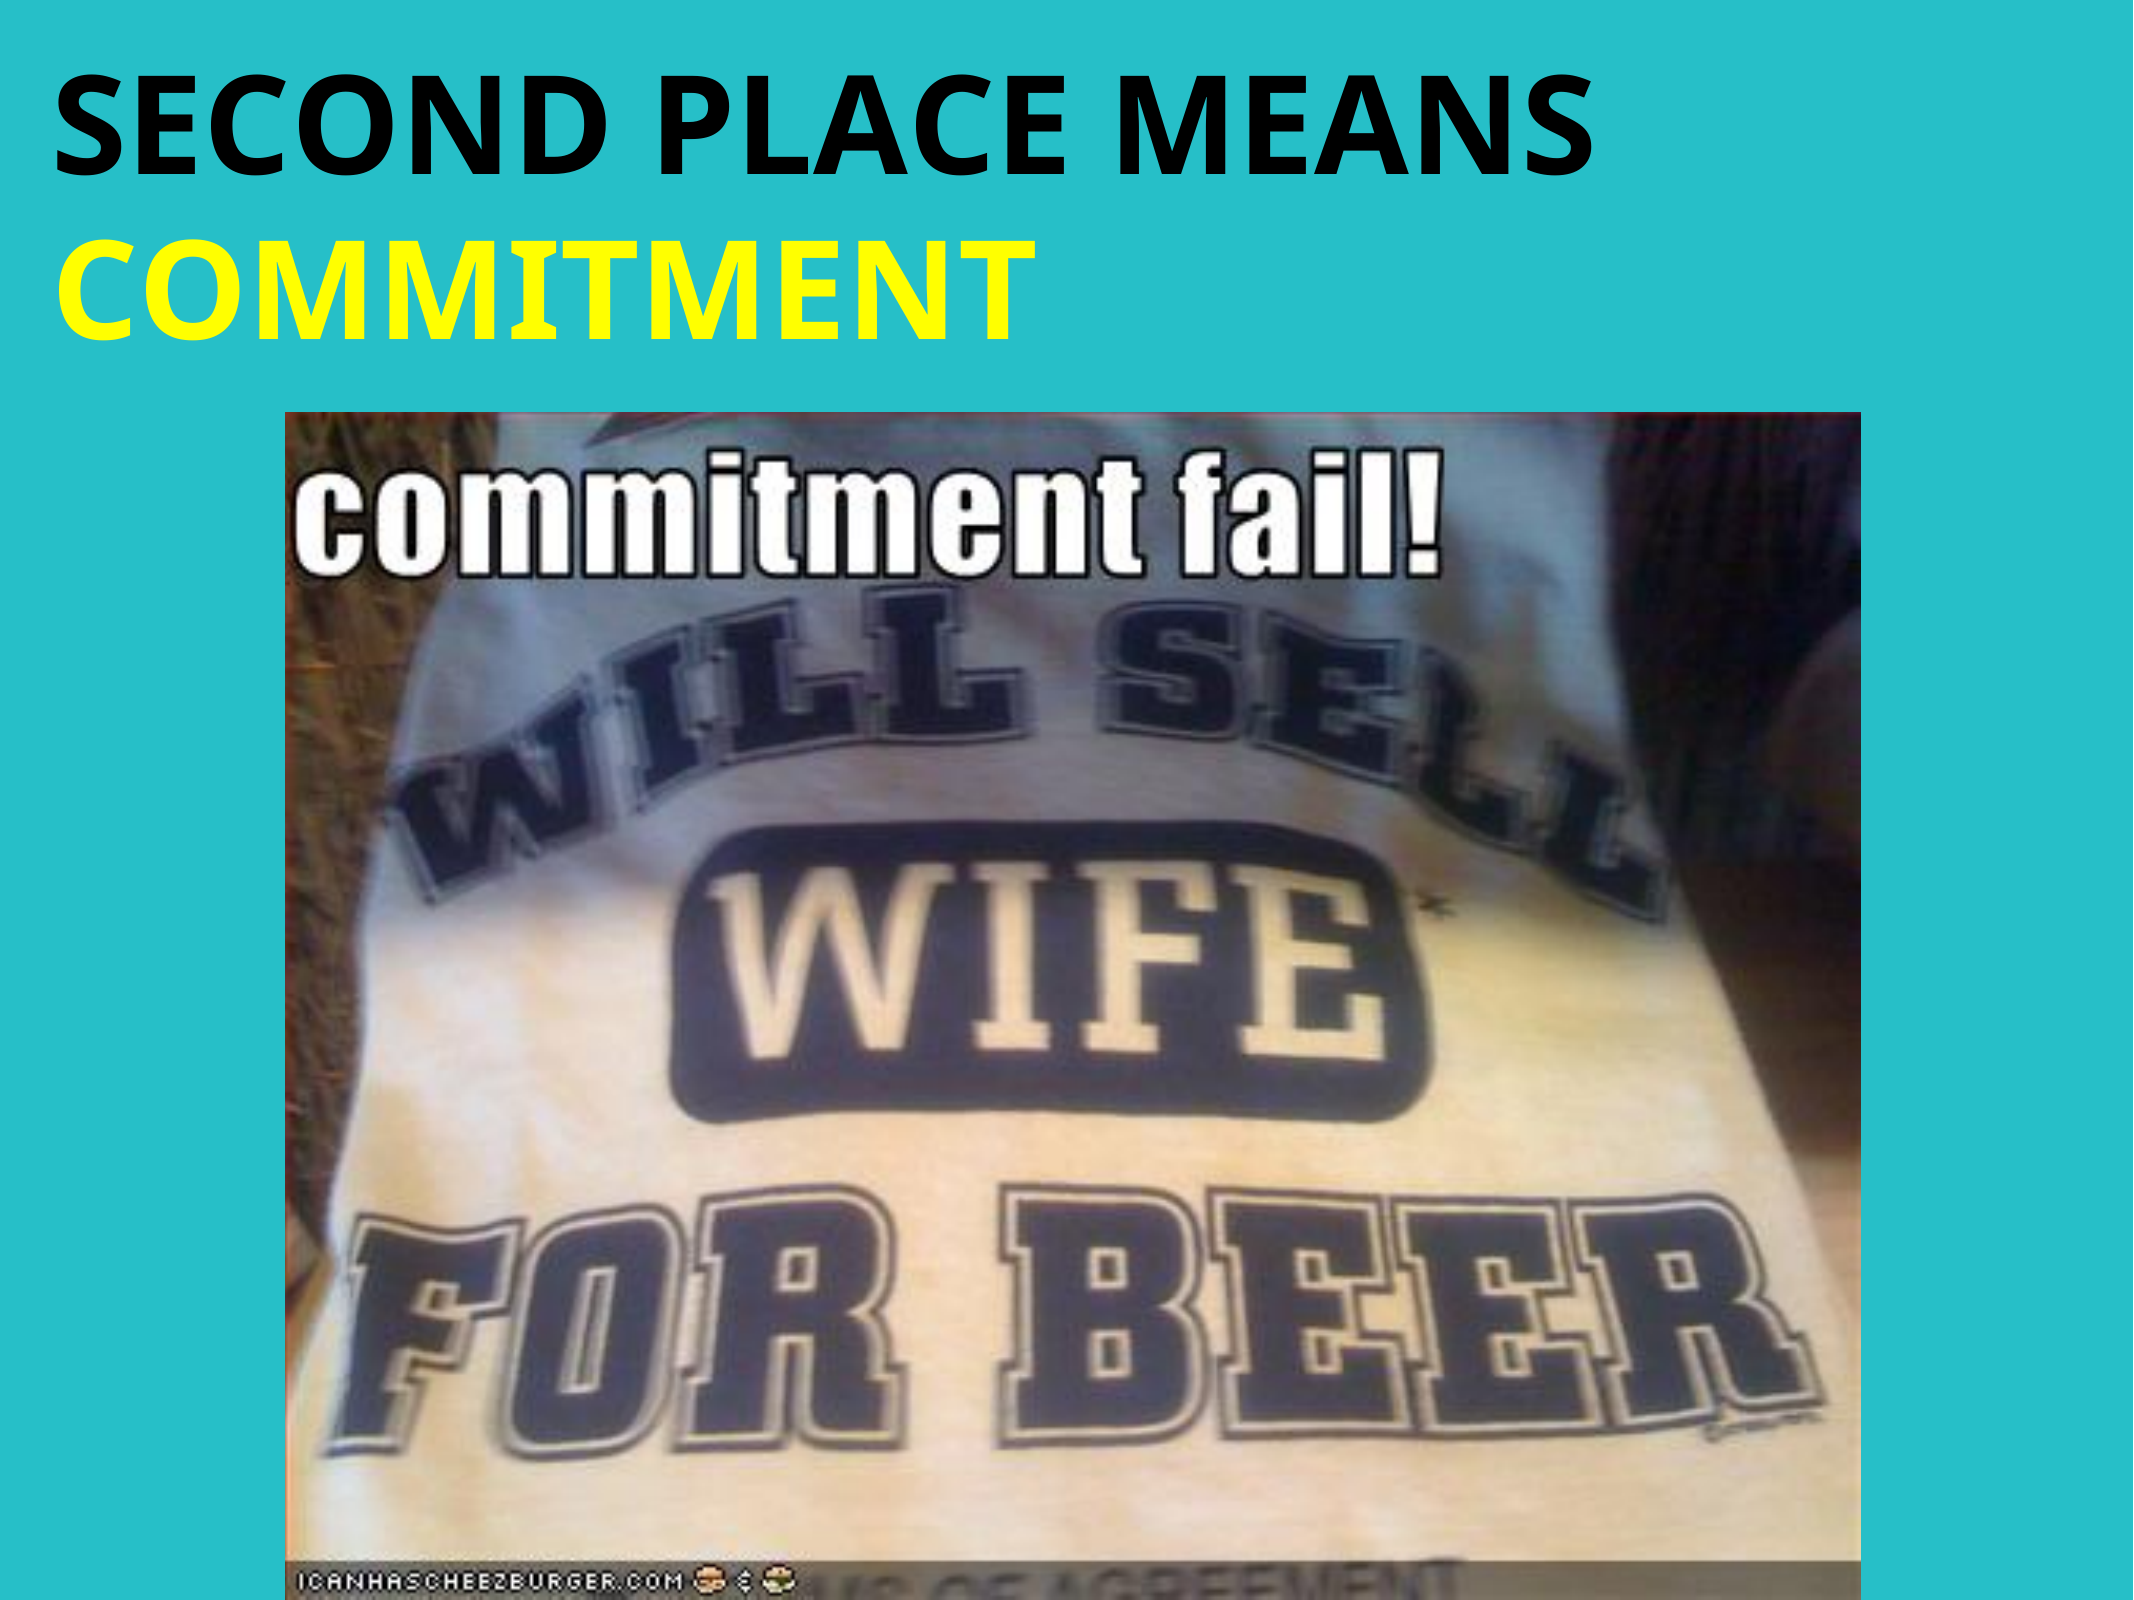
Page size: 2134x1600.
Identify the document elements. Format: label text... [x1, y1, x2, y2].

picture [285, 412, 1861, 1600]
text_box SECOND PLACE MEANS COMMITMENT [41, 37, 2134, 483]
